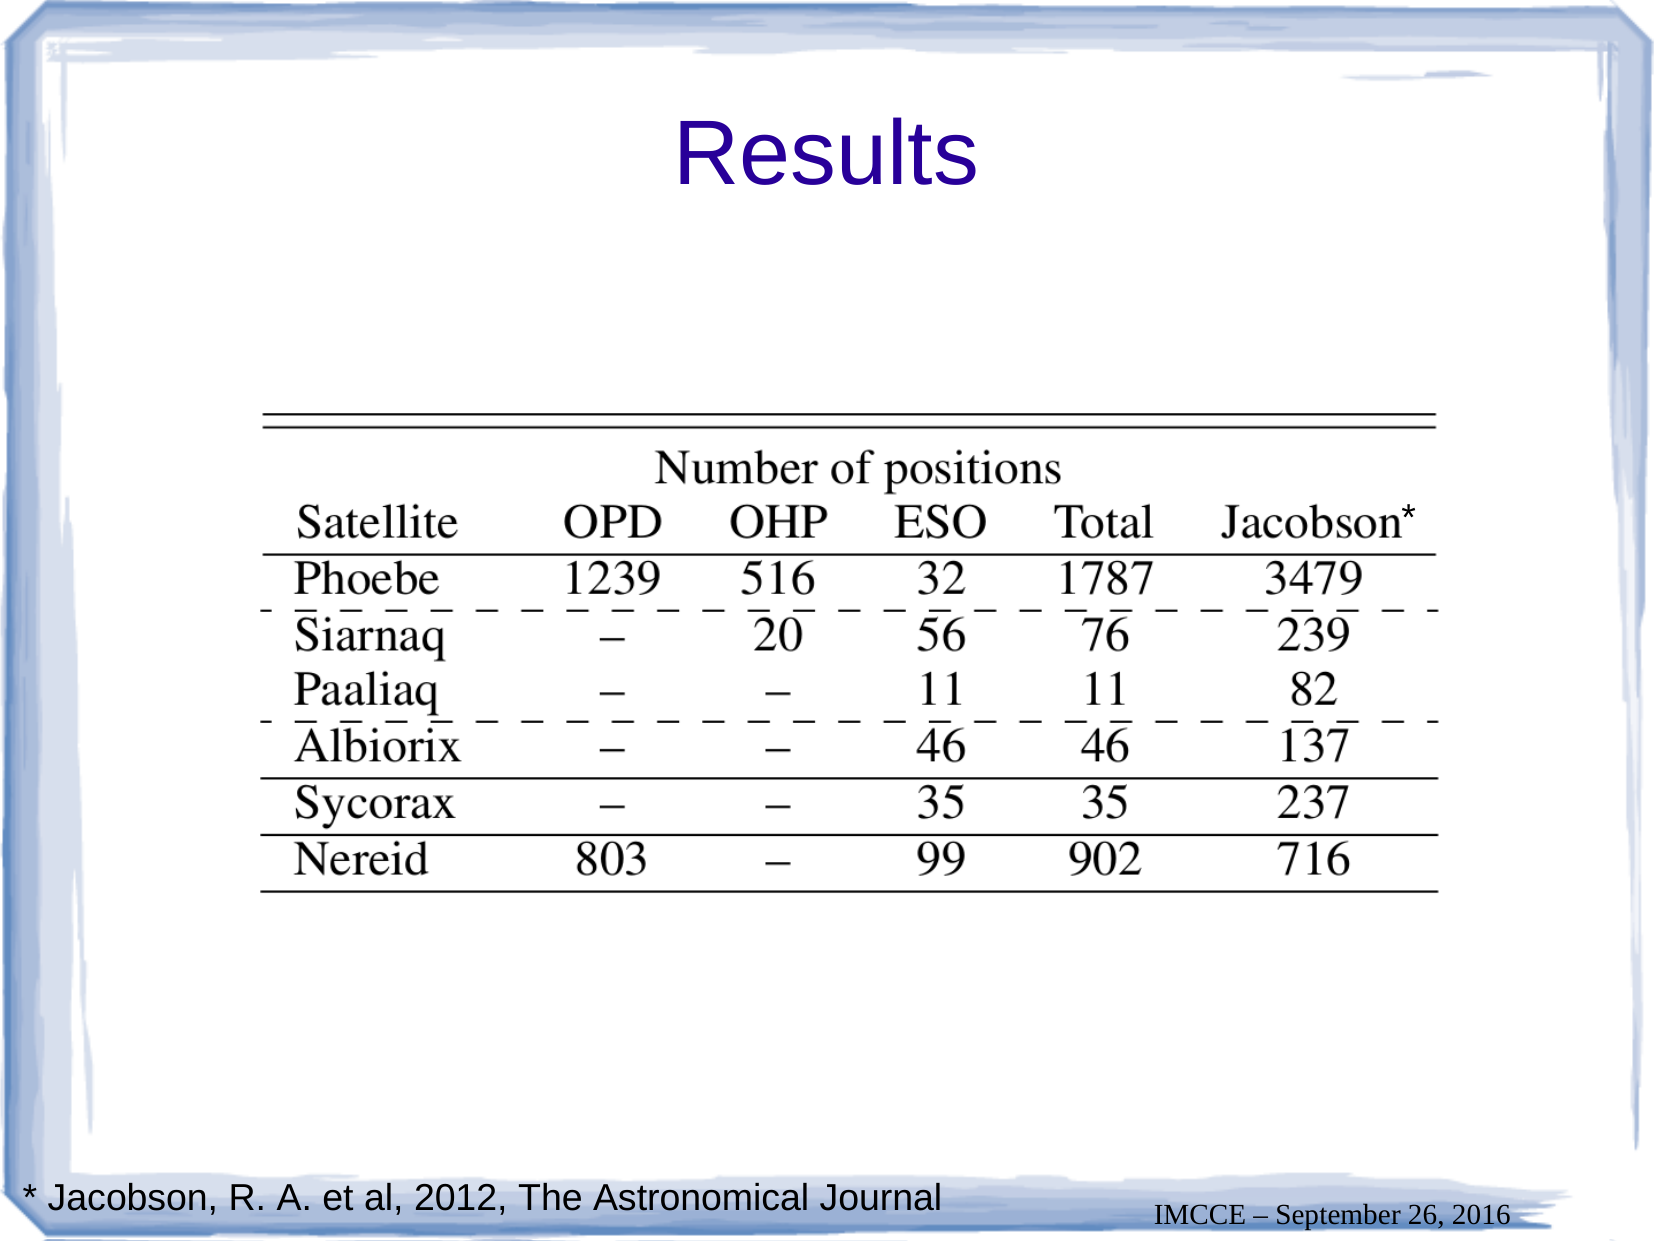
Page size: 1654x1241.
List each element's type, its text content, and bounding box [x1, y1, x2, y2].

title Results [82, 49, 1571, 257]
picture [0, 0, 1654, 1241]
text_box * Jacobson, R. A. et al, 2012, The Astronomical Journal [7, 1167, 1060, 1225]
text_box * [1386, 489, 1431, 546]
